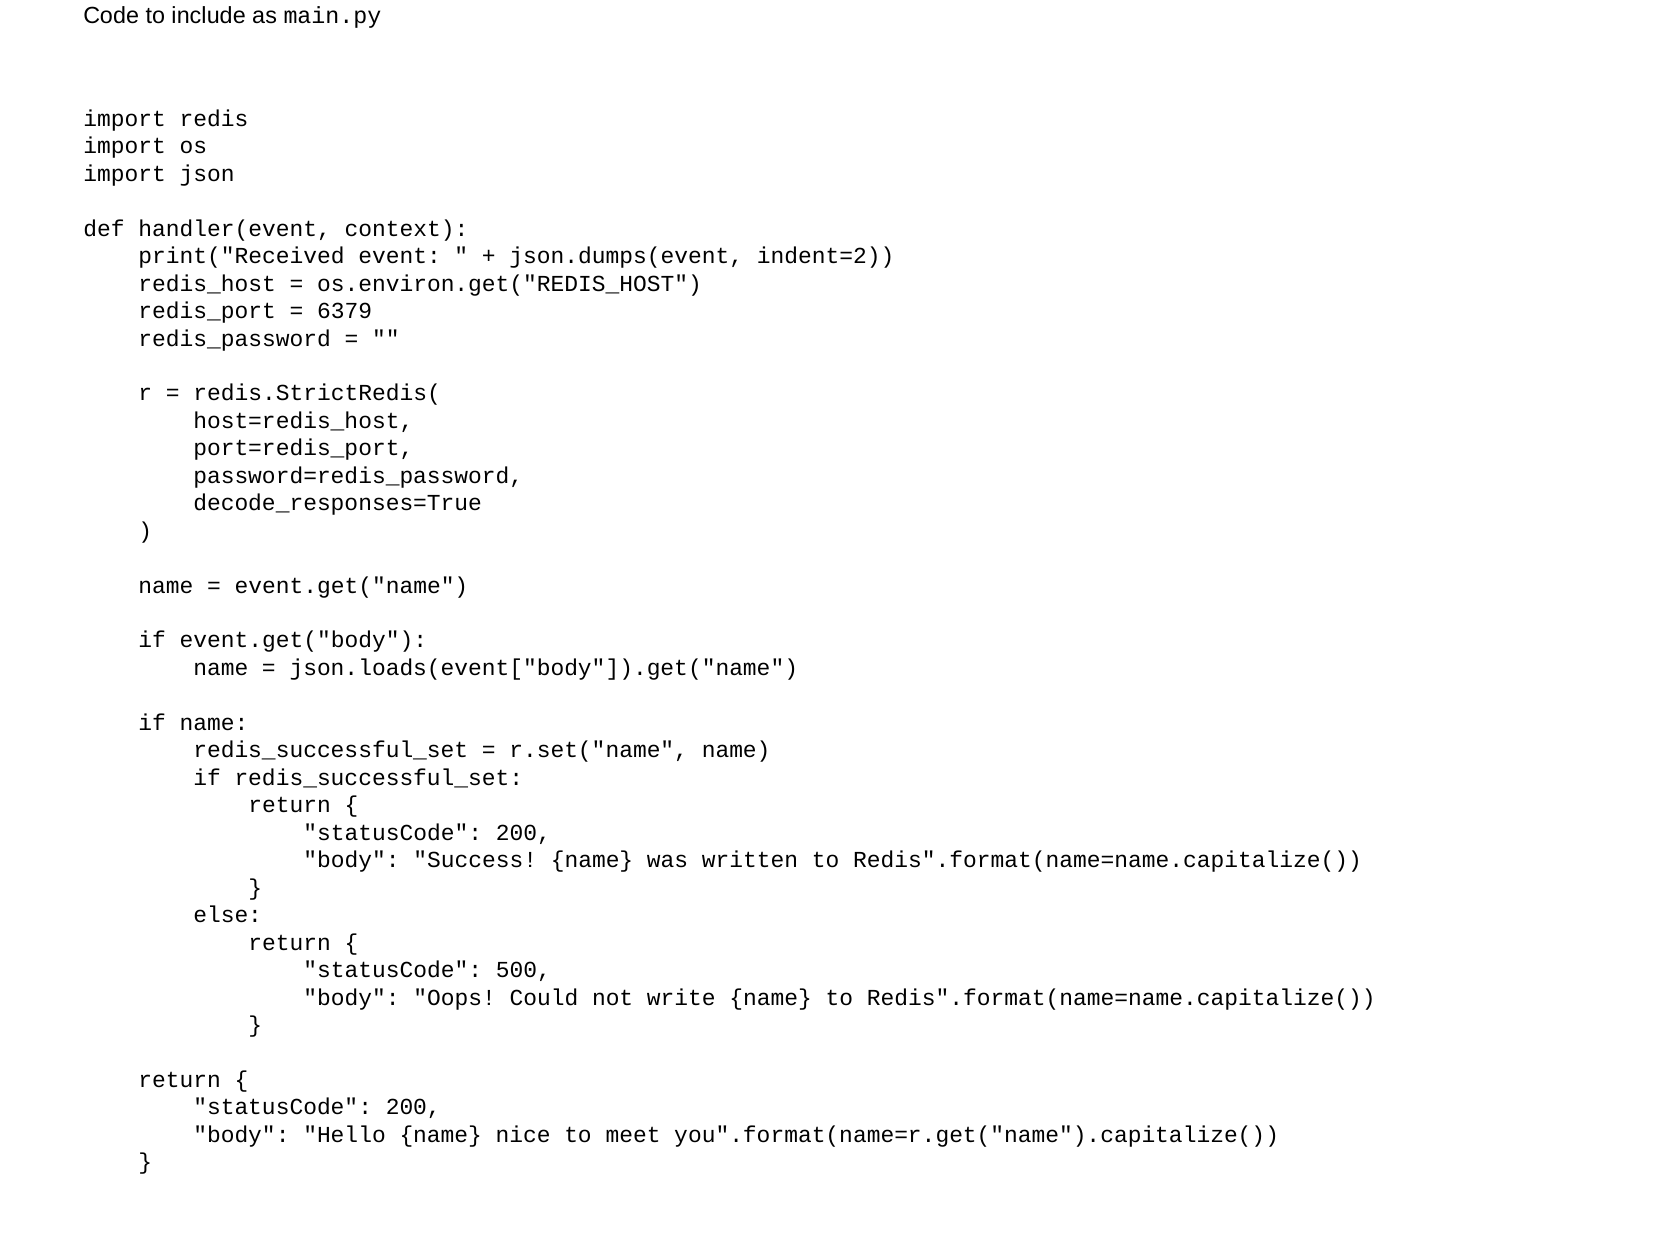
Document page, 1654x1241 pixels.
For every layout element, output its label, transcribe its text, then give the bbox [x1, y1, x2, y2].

text_box import redis import os import json def handler(event, context): print("Received event: " + json.dumps(event, indent=2)) redis_host = os.environ.get("REDIS_HOST") redis_port = 6379 redis_password = "" r = redis.StrictRedis( host=redis_host, port=redis_port, password=redis_password, decode_responses=True ) name = event.get("name") if event.get("body"): name = json.loads(event["body"]).get("name") if name: redis_successful_set = r.set("name", name) if redis_successful_set: return { "statusCode": 200, "body": "Success! {name} was written to Redis".format(name=name.capitalize()) } else: return { "statusCode": 500, "body": "Oops! Could not write {name} to Redis".format(name=name.capitalize()) } return { "statusCode": 200, "body": "Hello {name} nice to meet you".format(name=r.get("name").capitalize()) } [83, 103, 1572, 1207]
list Code to include as main.py [83, 0, 1572, 57]
